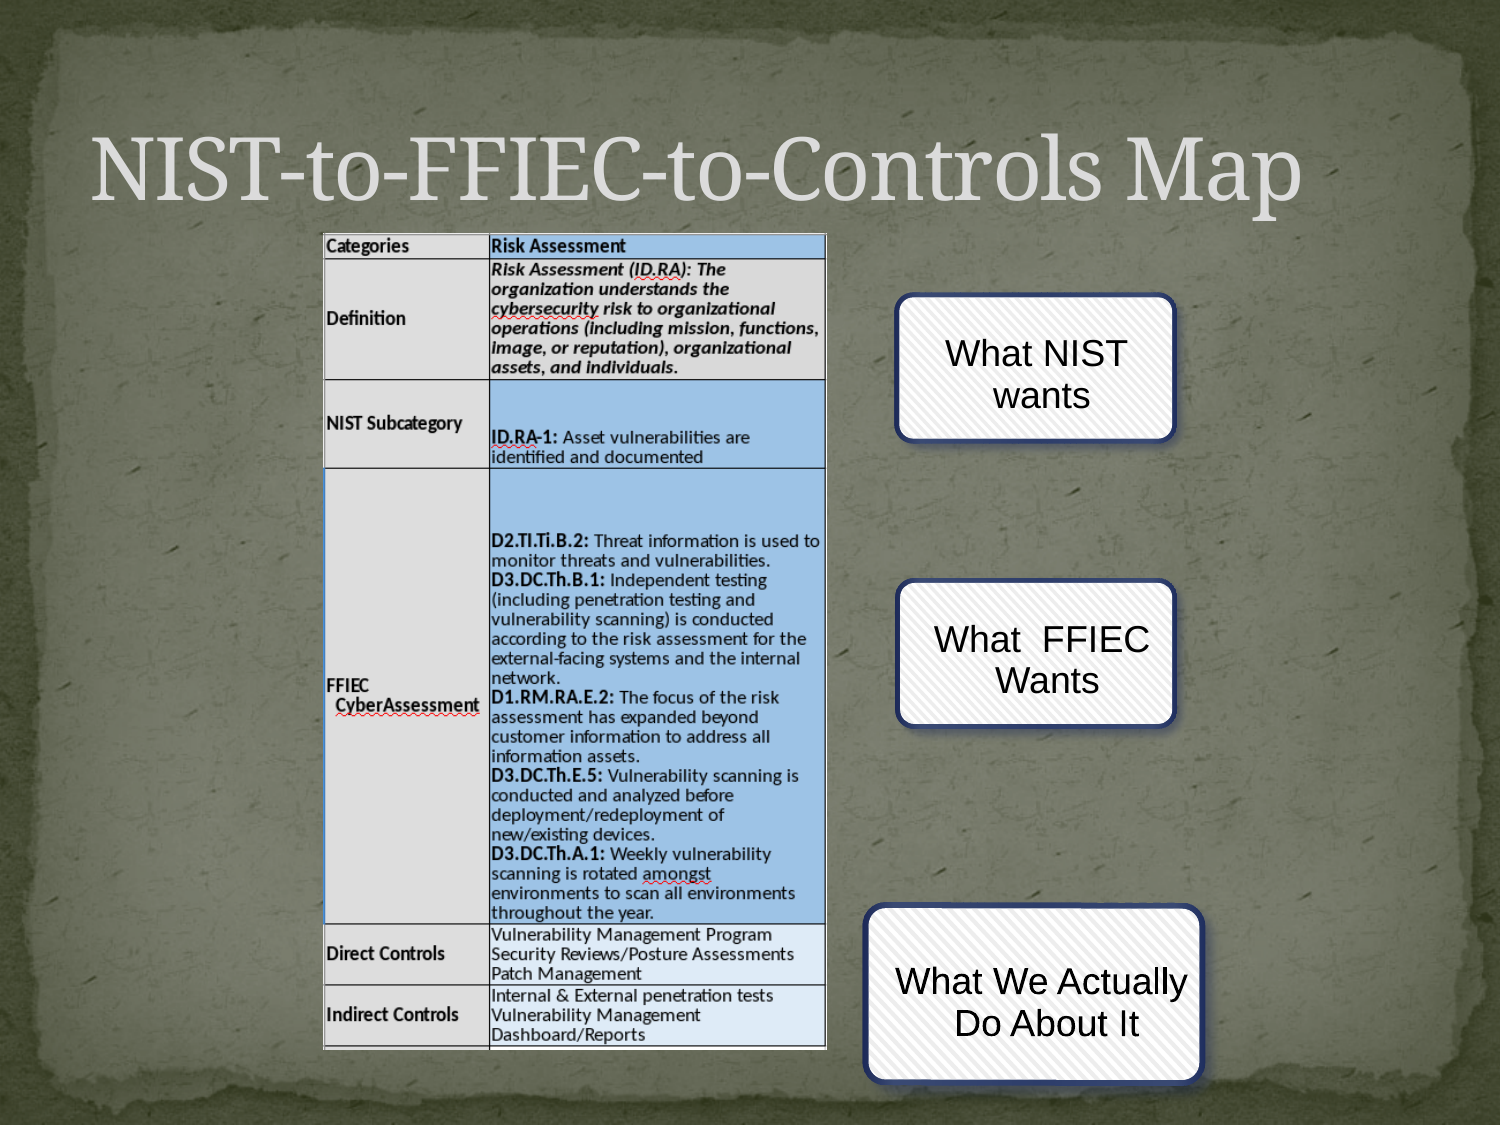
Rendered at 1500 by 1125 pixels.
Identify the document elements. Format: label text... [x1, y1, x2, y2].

picture [0, 0, 1500, 1125]
title NIST-to-FFIEC-to-Controls Map [75, 24, 1426, 225]
